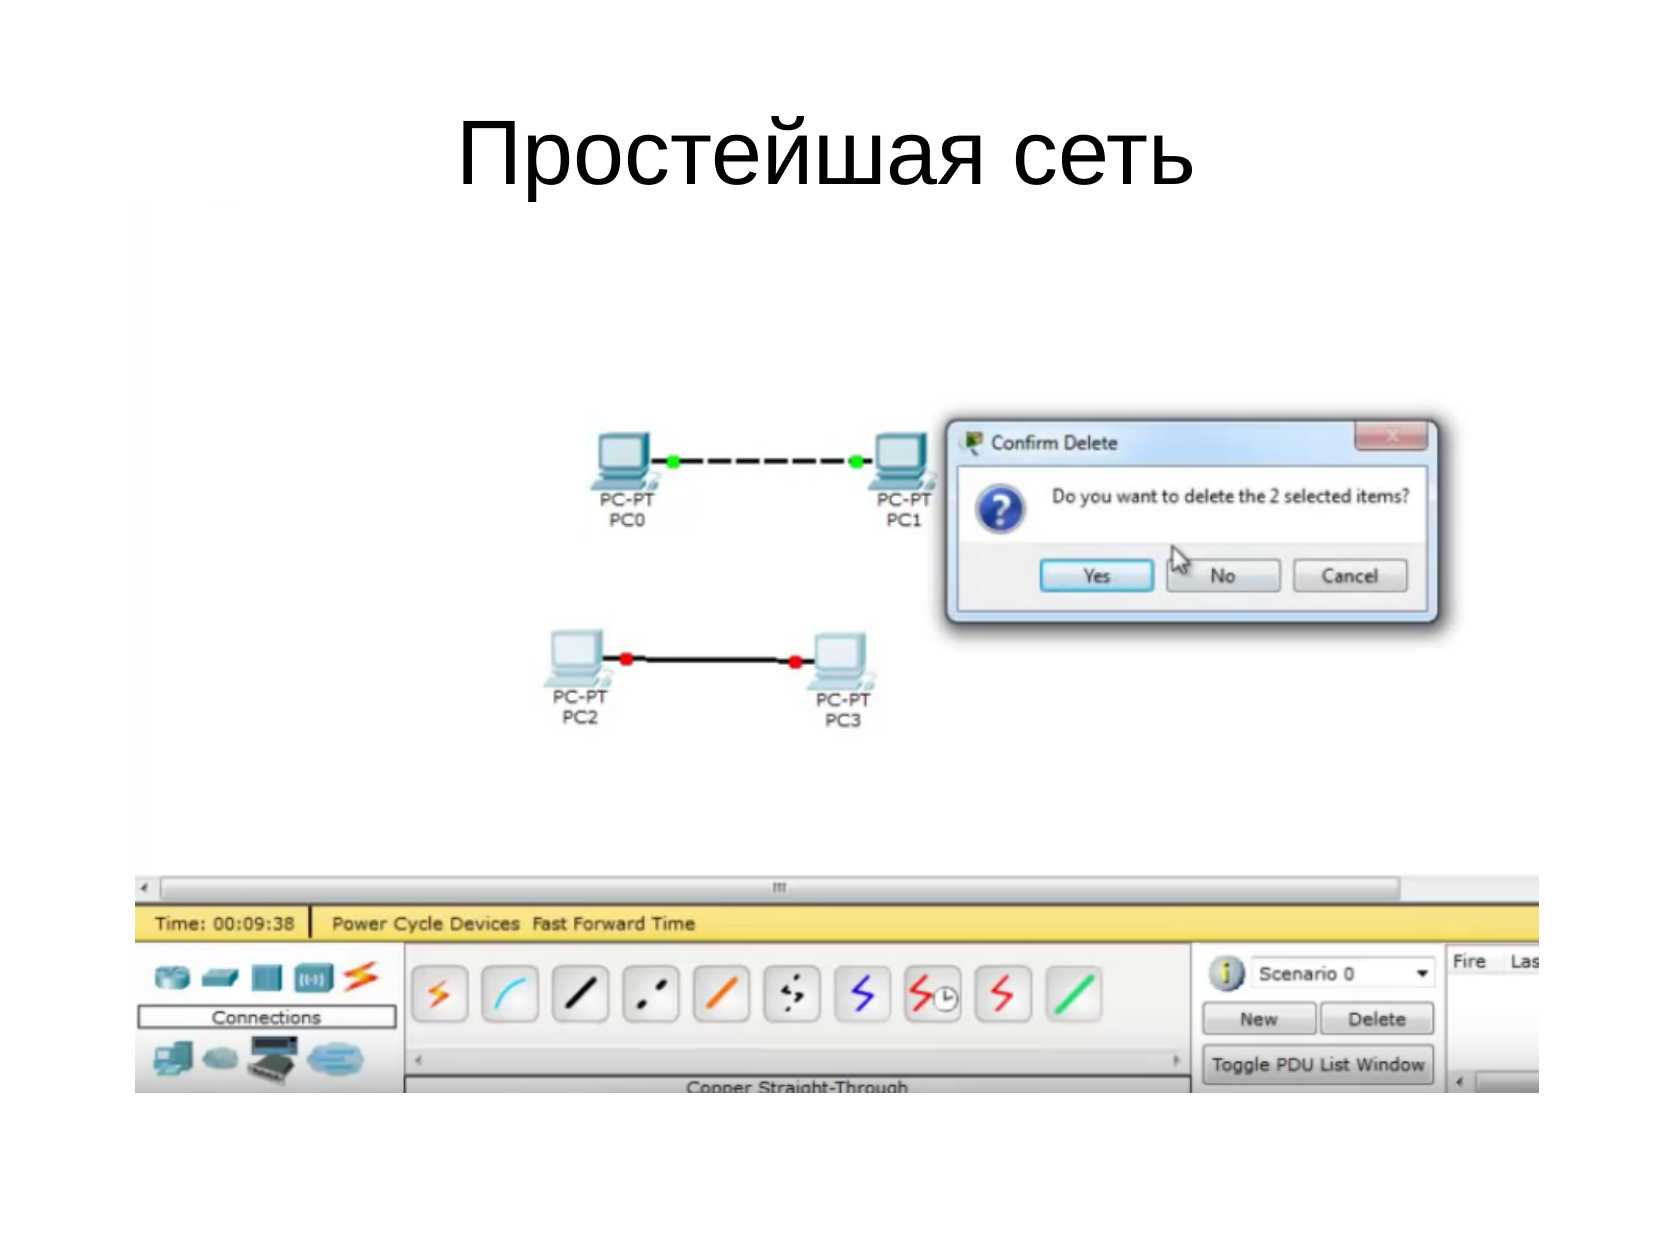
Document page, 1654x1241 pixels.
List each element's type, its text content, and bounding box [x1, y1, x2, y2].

title Простейшая сеть [82, 49, 1571, 257]
picture [135, 202, 1539, 1093]
